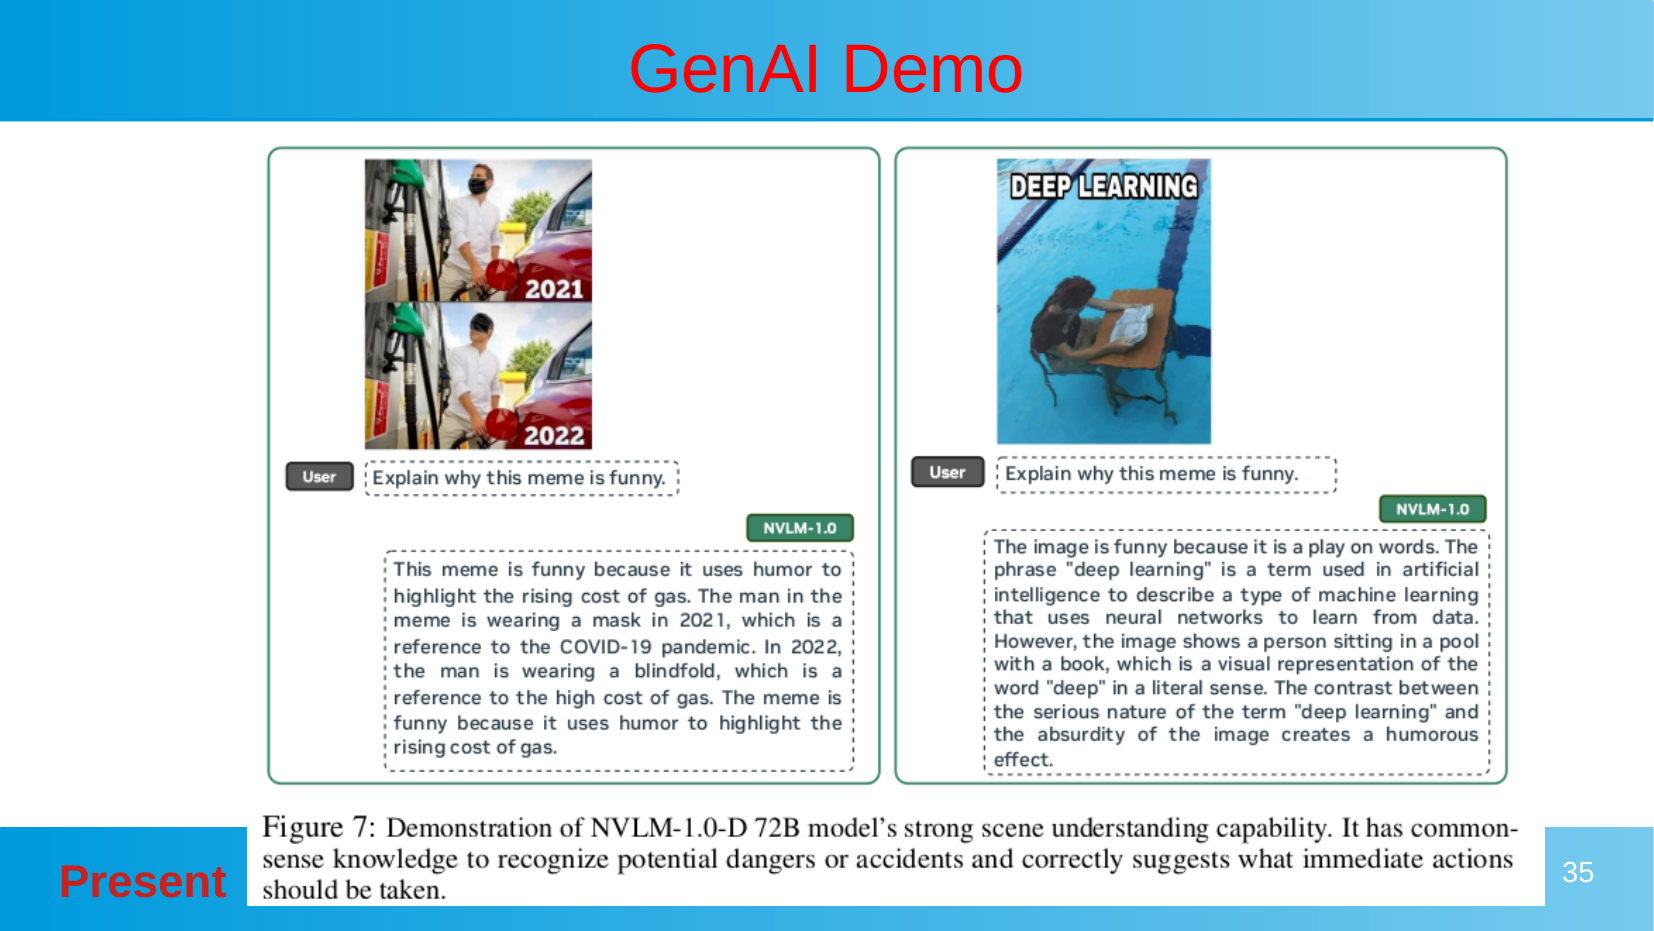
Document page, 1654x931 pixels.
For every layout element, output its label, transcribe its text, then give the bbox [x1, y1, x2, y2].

picture [247, 125, 1545, 906]
title GenAI Demo [59, 29, 1595, 108]
